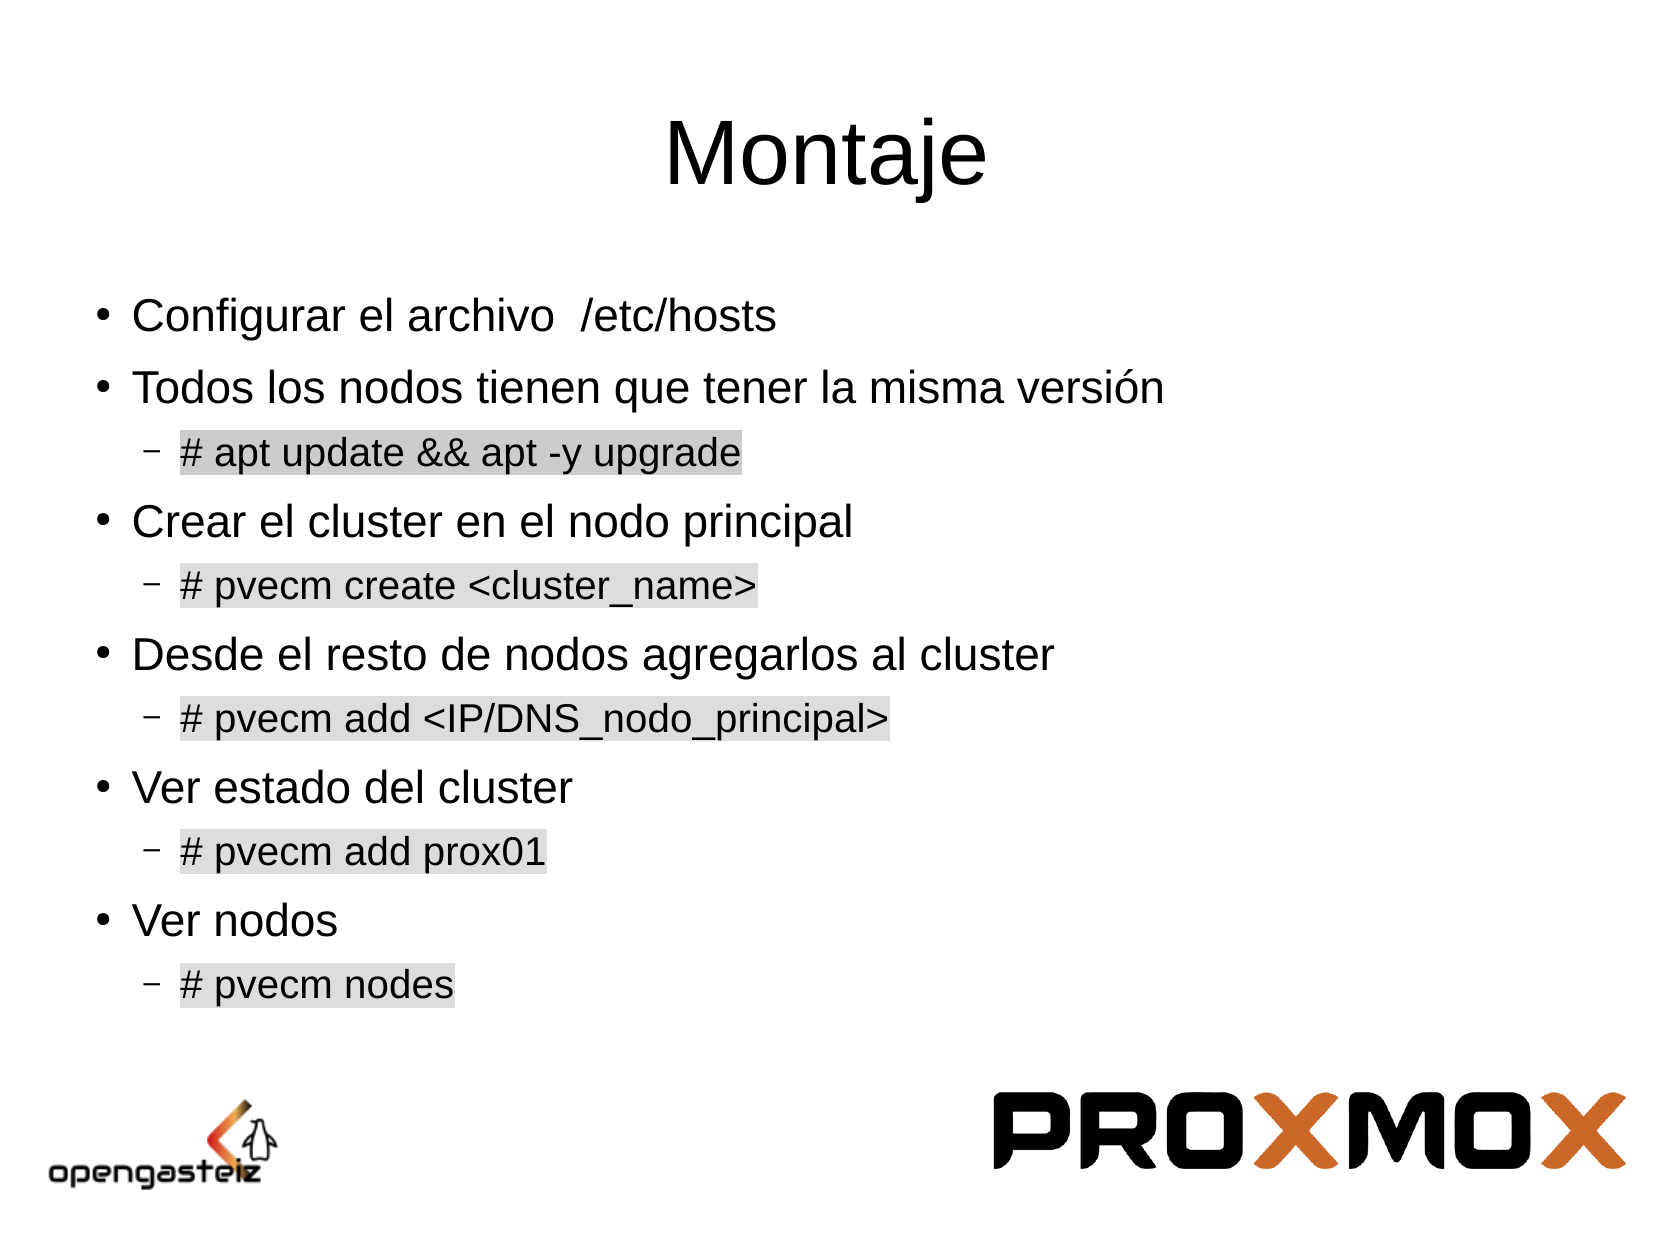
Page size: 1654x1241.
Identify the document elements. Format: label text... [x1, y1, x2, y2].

title Montaje [82, 49, 1571, 257]
picture [988, 1034, 1631, 1217]
picture [35, 1086, 297, 1201]
list Configurar el archivo /etc/hosts Todos los nodos tienen que tener la misma versión # apt update && apt -y upgrade Crear el cluster en el nodo principal # pvecm create <cluster_name> Desde el resto de nodos agregarlos al cluster # pvecm add <IP/DNS_nodo_principal> Ver estado del cluster # pvecm add prox01 Ver nodos # pvecm nodes [82, 290, 1571, 1010]
